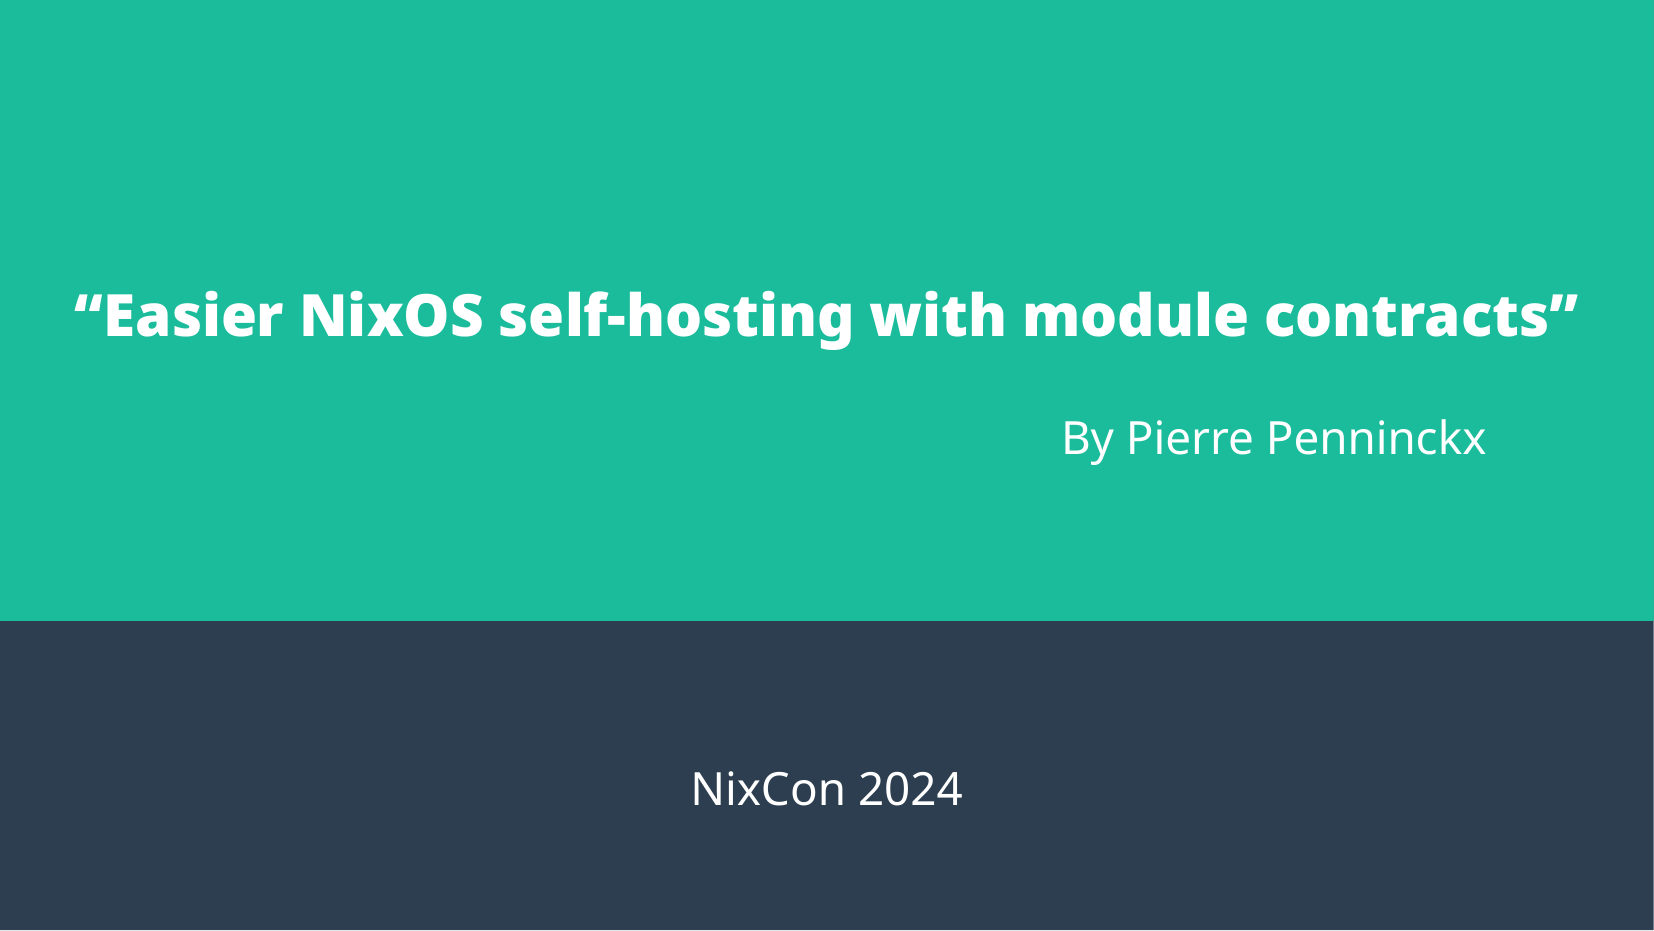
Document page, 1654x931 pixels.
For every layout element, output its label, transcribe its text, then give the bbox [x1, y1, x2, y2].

text_box By Pierre Penninckx [1012, 352, 1536, 522]
subtitle NixCon 2024 [59, 665, 1595, 910]
title “Easier NixOS self-hosting with module contracts” [59, 234, 1595, 354]
